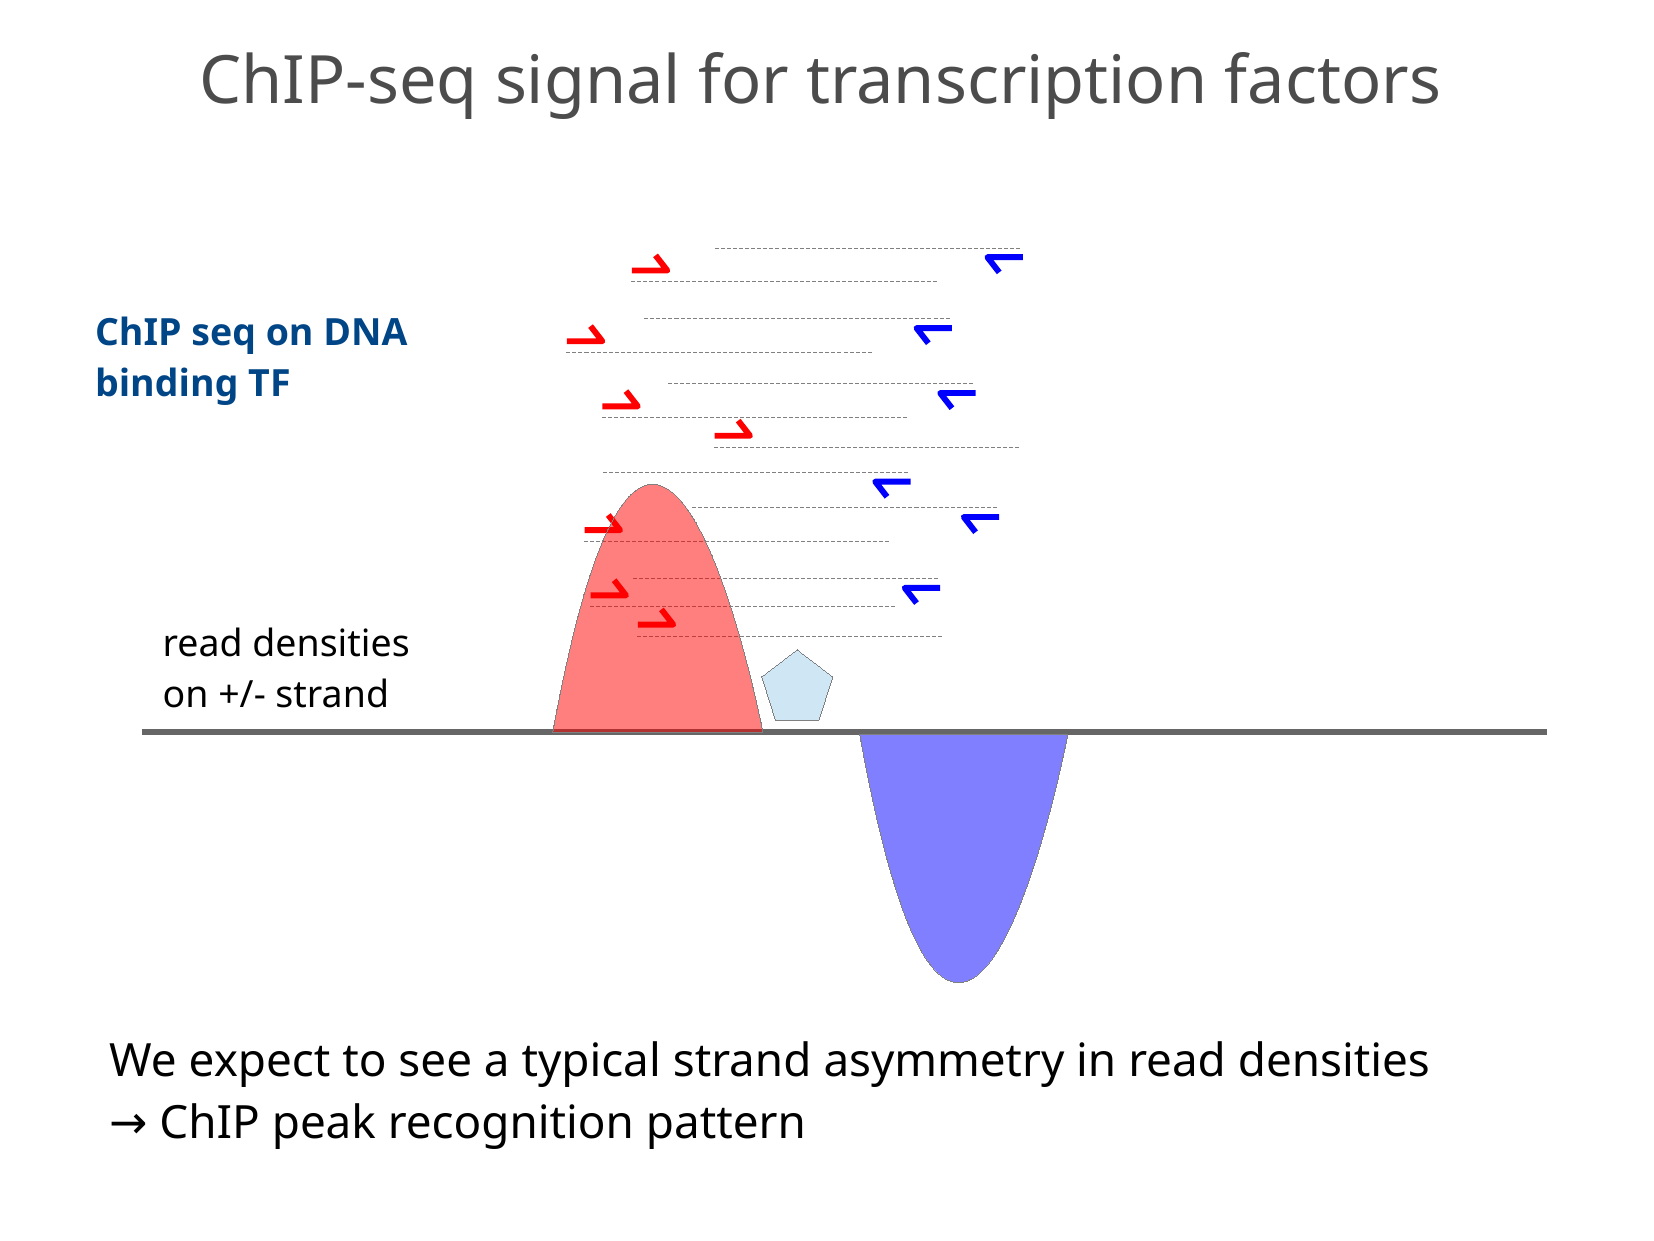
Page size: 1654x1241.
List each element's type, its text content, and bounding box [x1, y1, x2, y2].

text_box [859, 734, 1068, 983]
text_box ChIP seq on DNA binding TF [80, 297, 464, 401]
text_box read densities on +/- strand [147, 609, 443, 713]
text_box We expect to see a typical strand asymmetry in read densities → ChIP peak recognition pattern [94, 1019, 1573, 1142]
title ChIP-seq signal for transcription factors [76, 2, 1565, 154]
text_box [552, 484, 763, 733]
text_box [761, 649, 833, 721]
